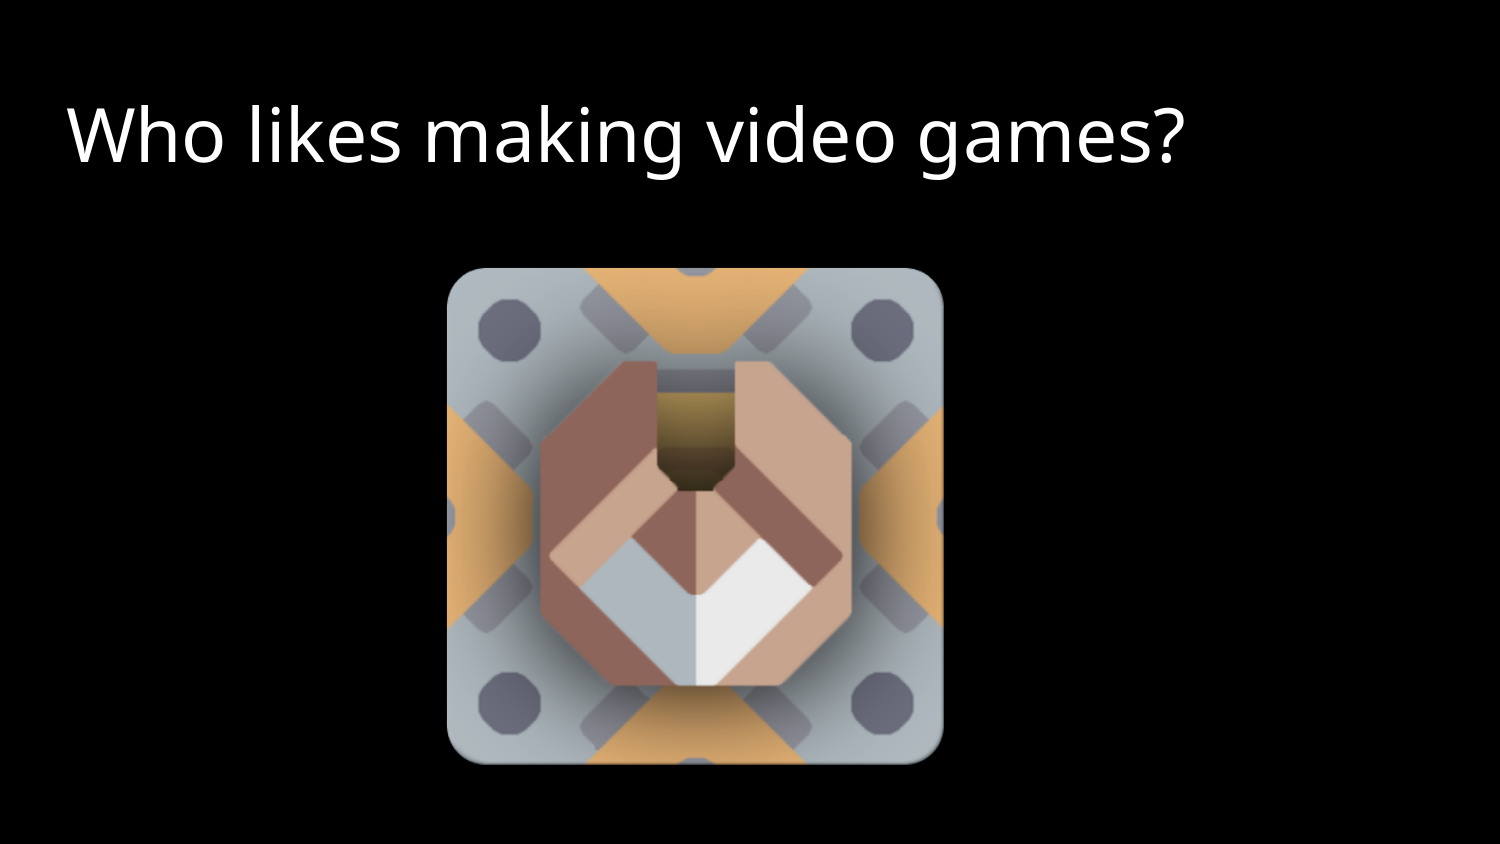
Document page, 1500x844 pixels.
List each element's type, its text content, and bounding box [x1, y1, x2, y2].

title Who likes making video games? [51, 72, 1449, 167]
picture [382, 203, 1009, 830]
